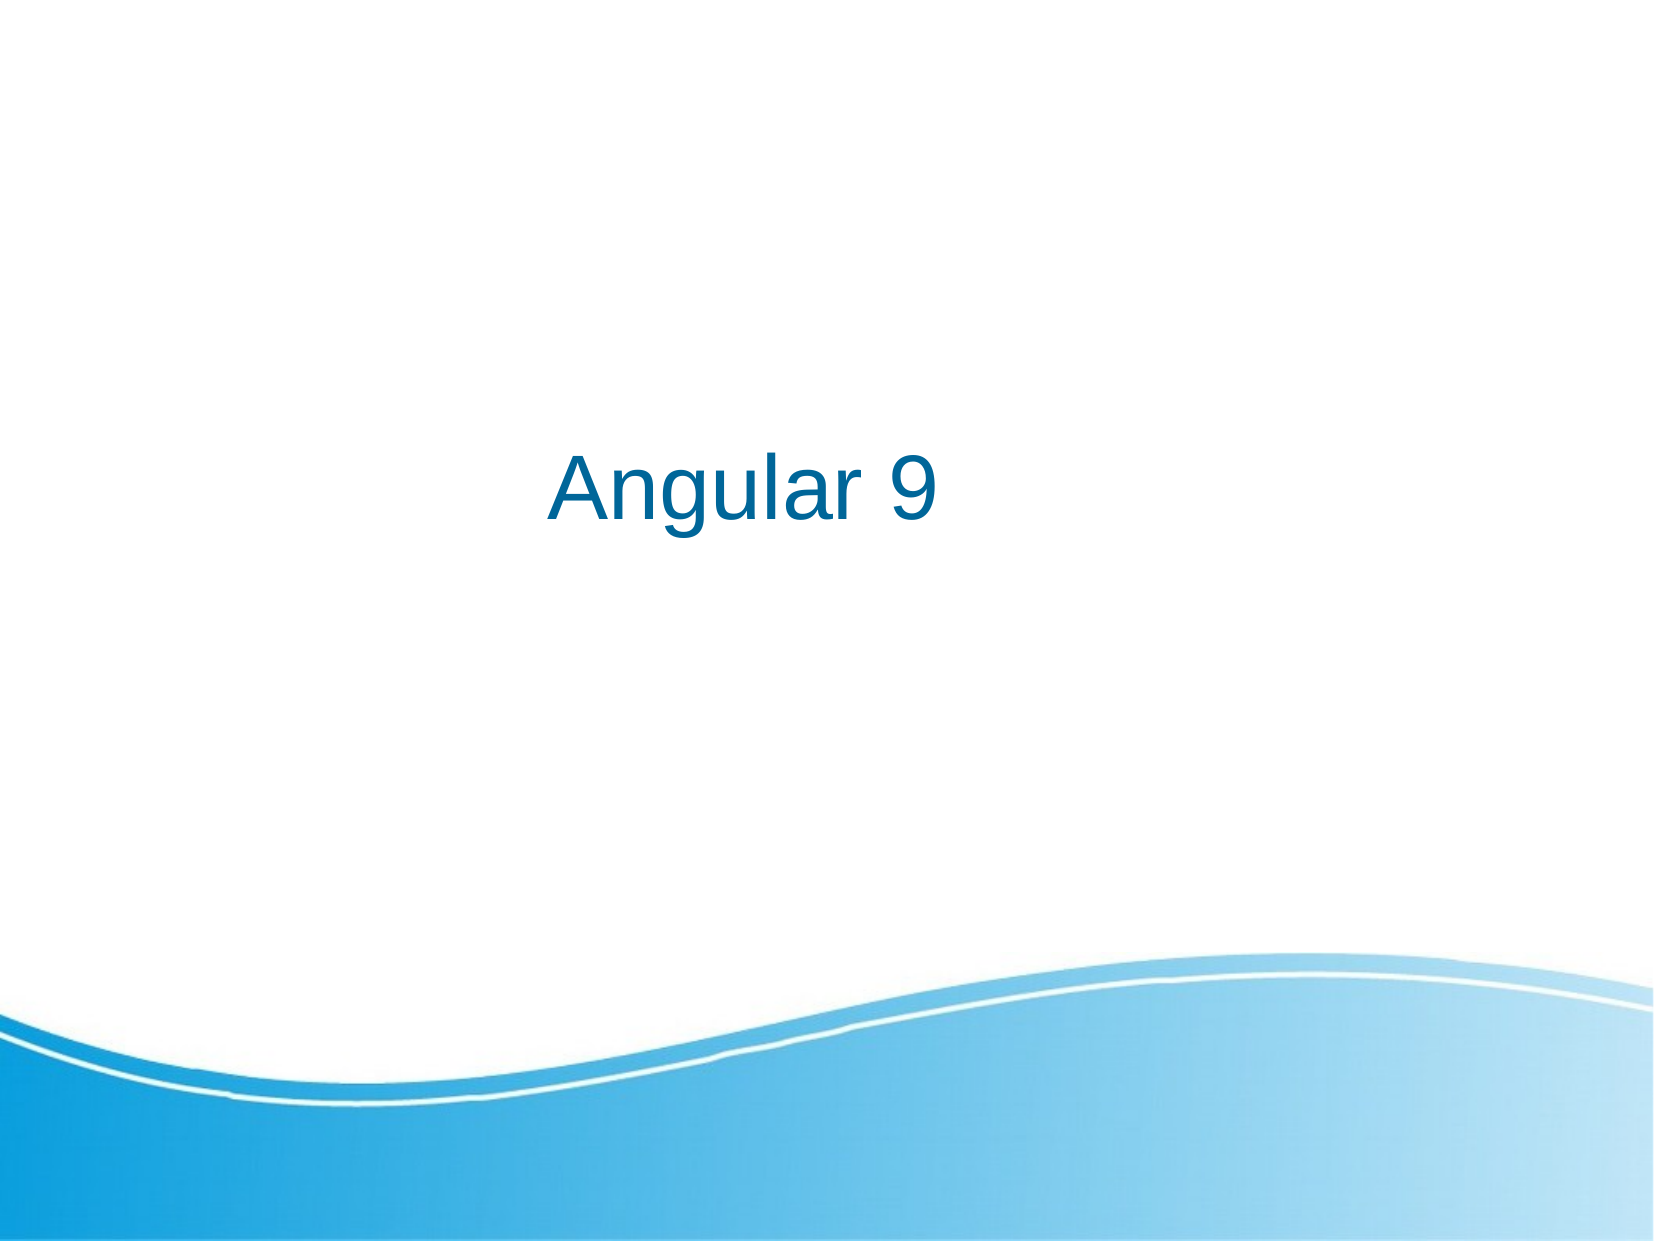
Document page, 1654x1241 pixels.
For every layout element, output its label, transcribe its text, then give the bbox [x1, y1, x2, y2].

title Angular 9 [0, 384, 1489, 592]
picture [0, 952, 1654, 1241]
